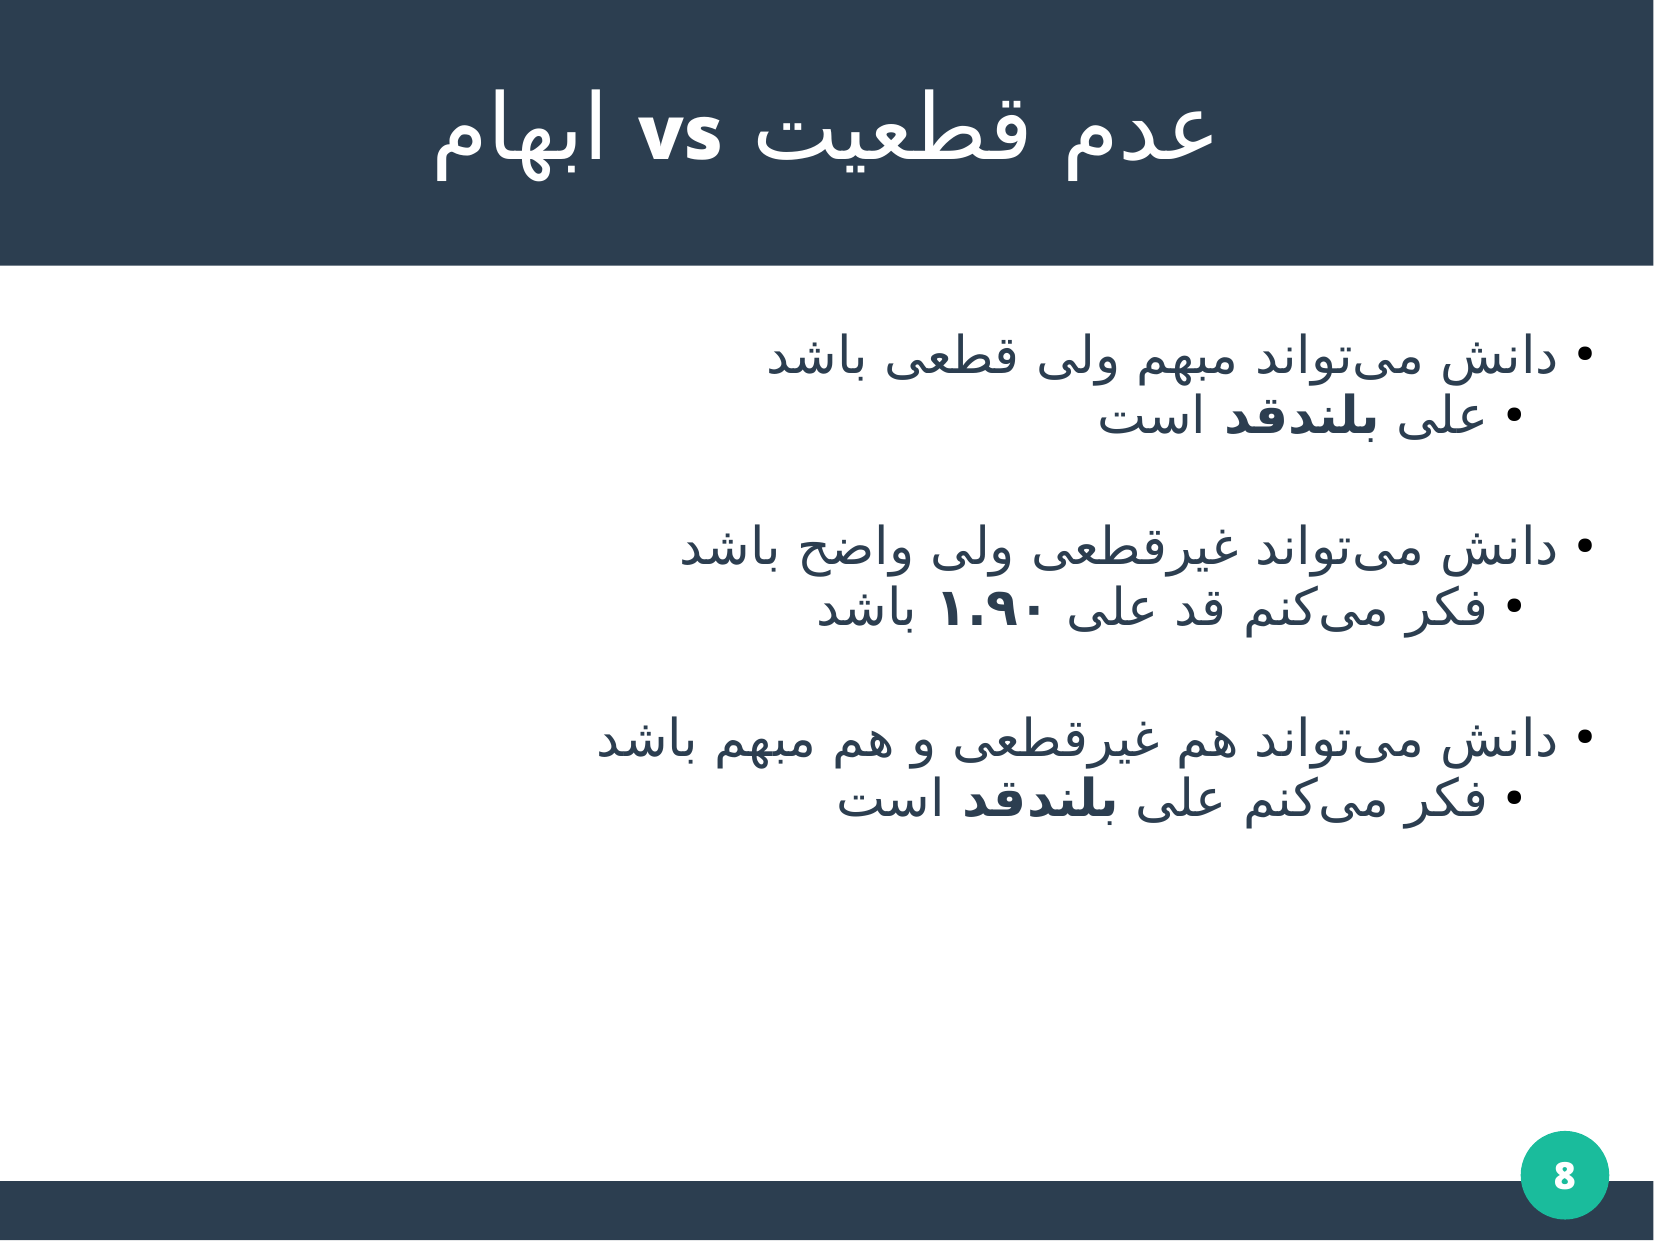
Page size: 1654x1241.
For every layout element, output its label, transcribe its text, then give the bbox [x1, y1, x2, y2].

title عدم قطعیت vs ابهام [59, 49, 1595, 207]
subtitle دانش می‌تواند مبهم ولی قطعی باشد علی بلندقد است دانش می‌تواند غیرقطعی ولی واضح باشد فکر می‌کنم قد علی ۱.۹۰ باشد دانش می‌تواند هم غیرقطعی و هم مبهم باشد فکر می‌کنم علی بلندقد است [59, 324, 1595, 1152]
